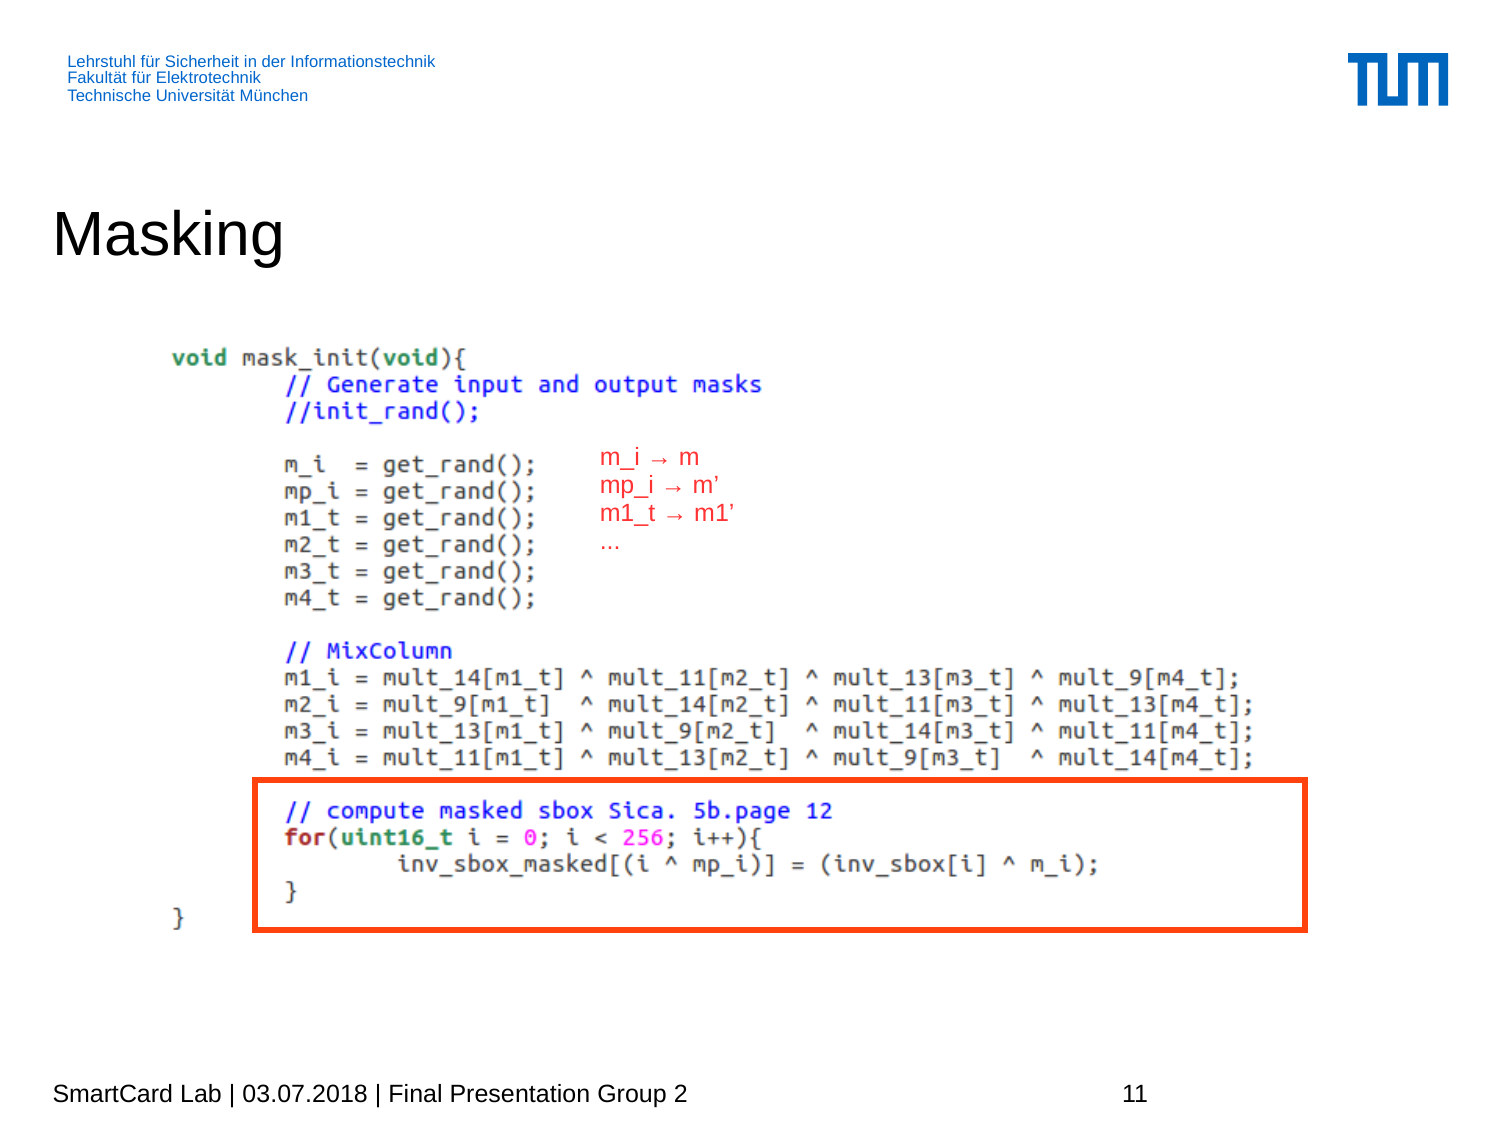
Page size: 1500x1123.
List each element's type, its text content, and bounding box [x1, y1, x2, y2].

title Masking [52, 192, 1453, 268]
picture [169, 344, 1306, 941]
text_box SmartCard Lab | 03.07.2018 | Final Presentation Group 2 [52, 1062, 1116, 1123]
text_box m_i → m mp_i → m’ m1_t → m1’ ... [585, 435, 991, 586]
text_box <number> [1122, 1062, 1459, 1123]
picture [258, 783, 1302, 927]
